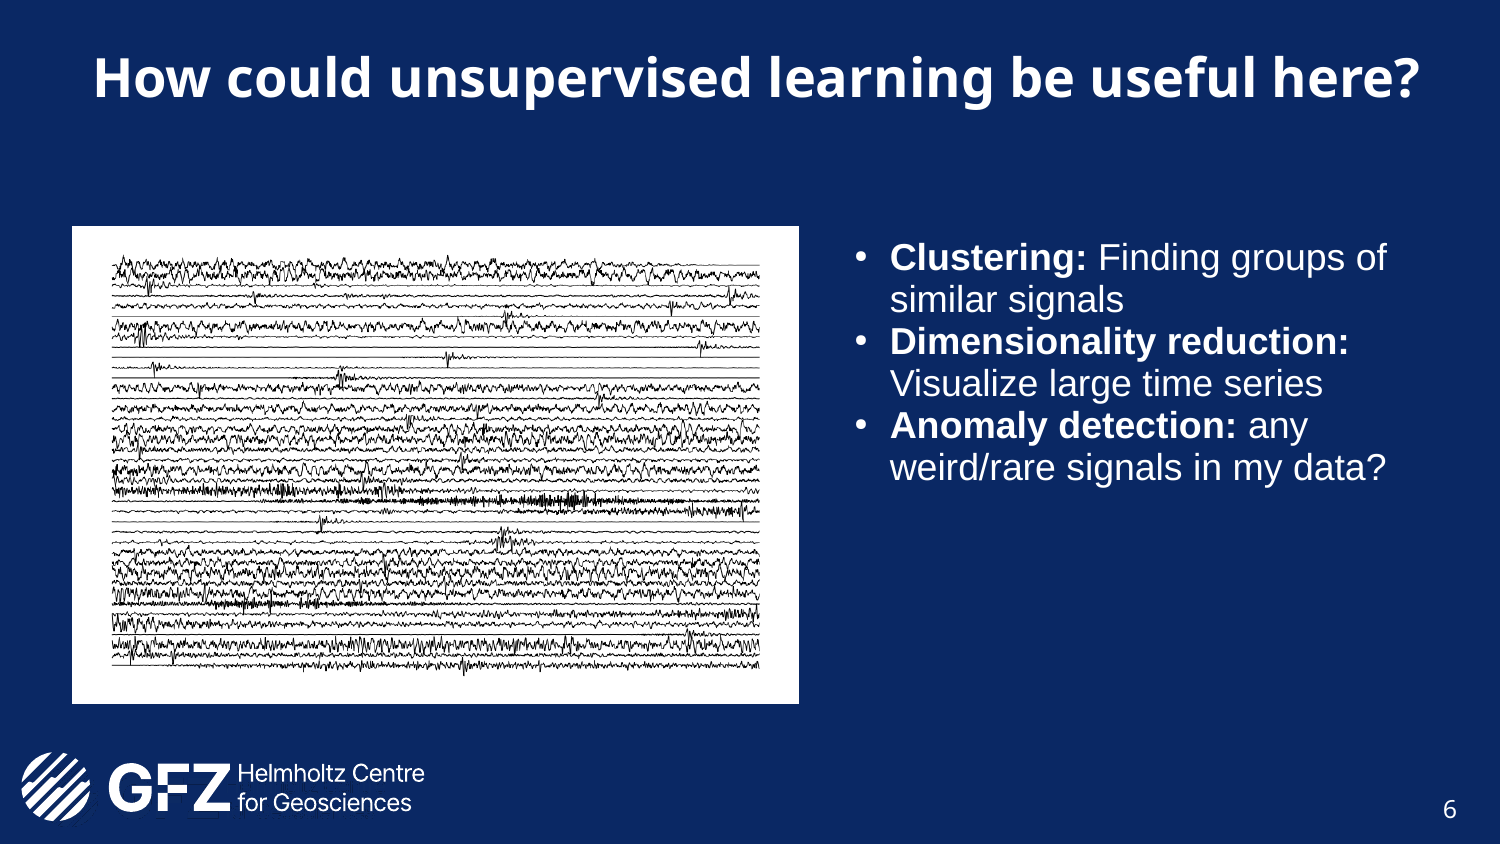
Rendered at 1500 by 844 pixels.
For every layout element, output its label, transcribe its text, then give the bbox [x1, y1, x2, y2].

title How could unsupervised learning be useful here? [39, 35, 1475, 198]
picture [39, 767, 65, 788]
picture [72, 226, 799, 704]
picture [39, 767, 385, 827]
picture [39, 767, 48, 776]
text_box Clustering: Finding groups of similar signals Dimensionality reduction: Visualize large time series Anomaly detection: any weird/rare signals in my data? [839, 229, 1477, 497]
picture [39, 767, 83, 805]
picture [377, 800, 385, 809]
